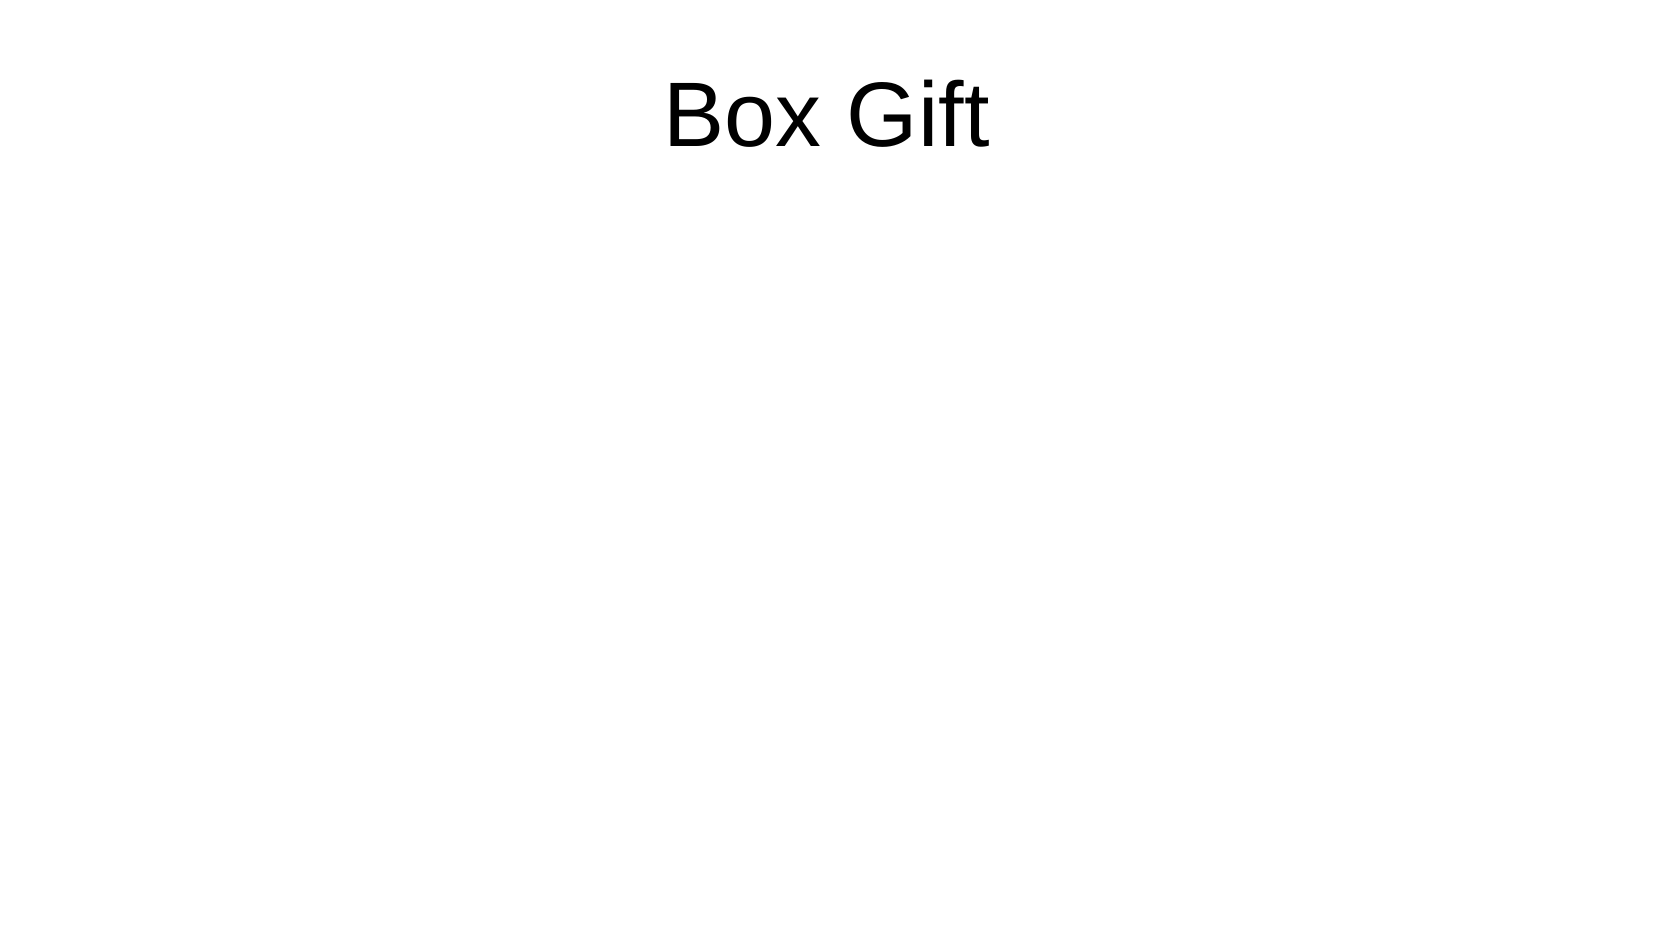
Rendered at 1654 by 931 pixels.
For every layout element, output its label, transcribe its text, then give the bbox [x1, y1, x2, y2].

title Box Gift [82, 37, 1571, 193]
